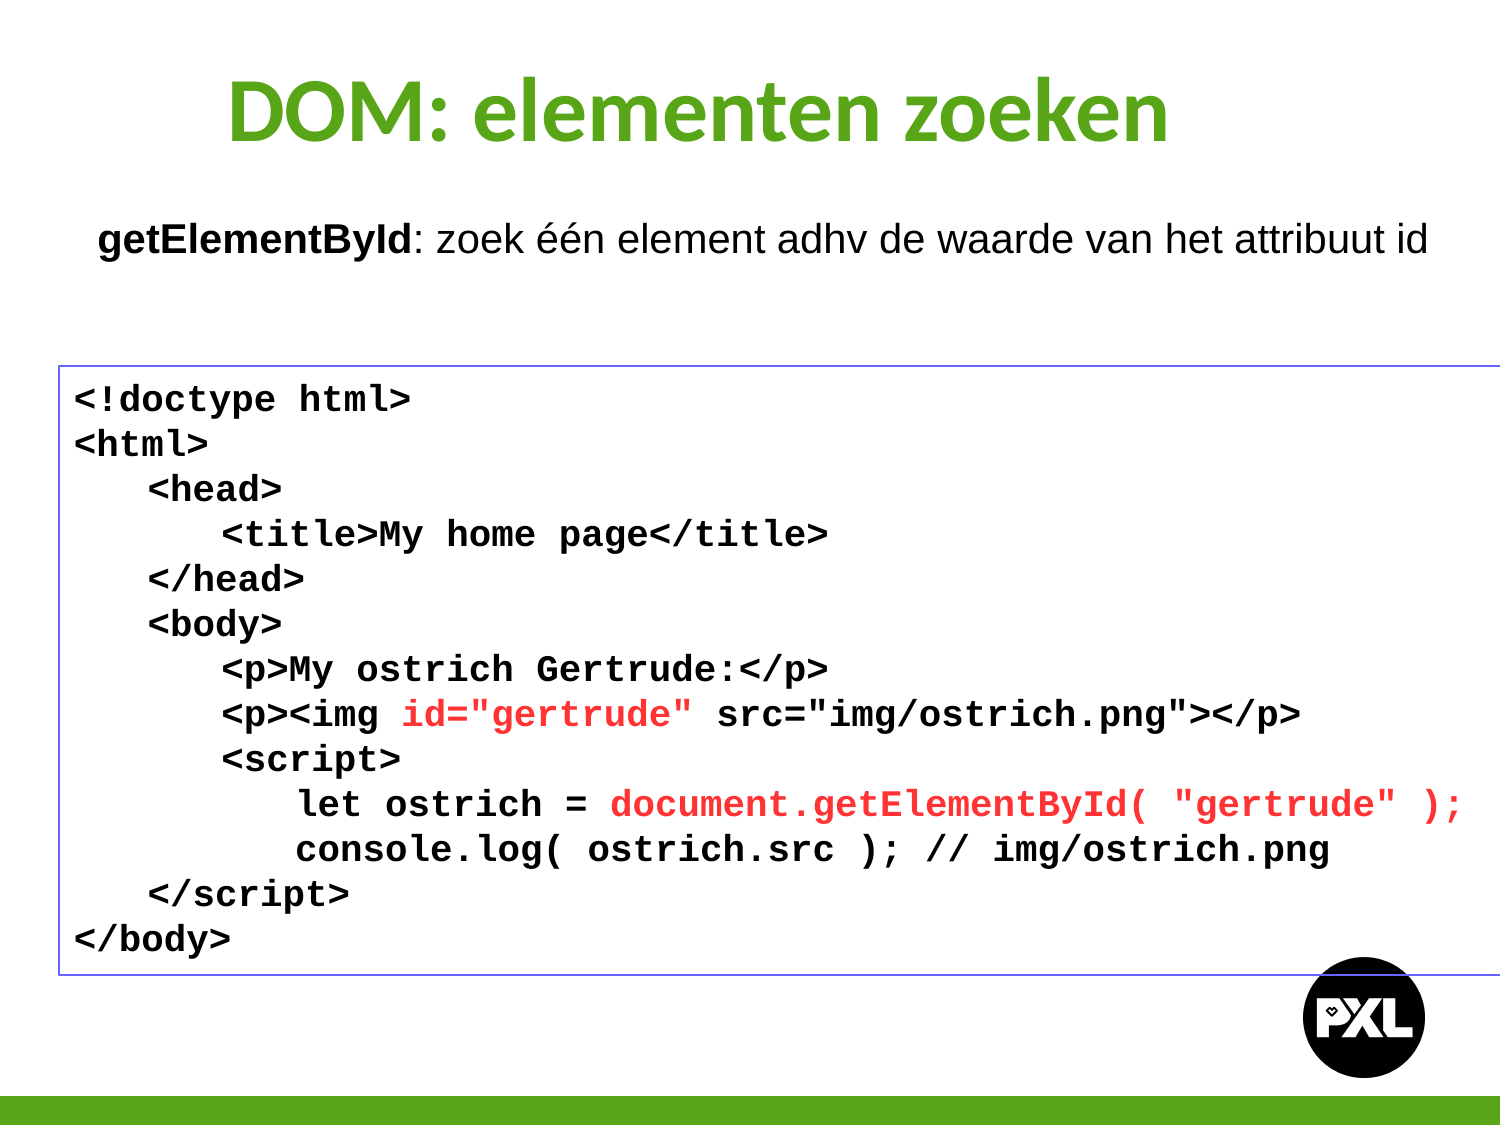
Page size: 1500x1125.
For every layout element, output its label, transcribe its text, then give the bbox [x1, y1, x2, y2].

text_box getElementById: zoek één element adhv de waarde van het attribuut id [82, 159, 1500, 366]
text_box <!doctype html> <html> <head> <title>My home page</title> </head> <body> <p>My ostrich Gertrude:</p> <p><img id="gertrude" src="img/ostrich.png"></p> <script> let ostrich = document.getElementById( "gertrude" ); console.log( ostrich.src ); // img/ostrich.png </script> </body> [58, 366, 1500, 976]
picture [1303, 976, 1425, 1078]
text_box DOM: elementen zoeken [0, 42, 1443, 168]
